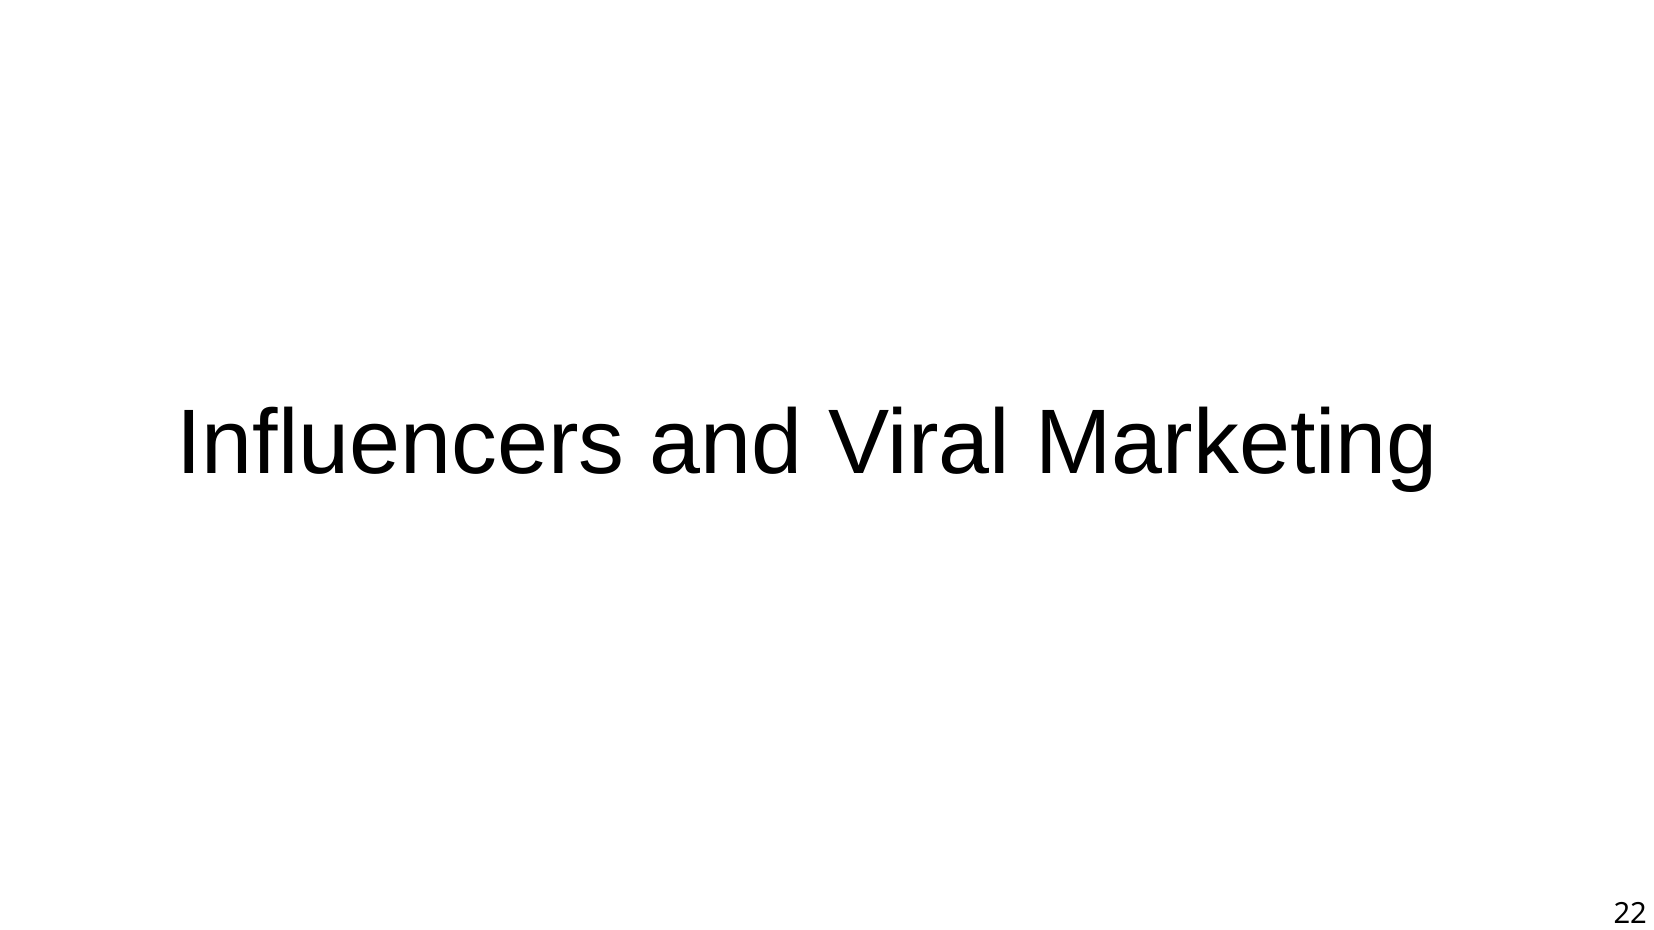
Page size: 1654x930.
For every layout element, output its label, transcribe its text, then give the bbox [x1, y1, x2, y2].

subtitle Influencers and Viral Marketing [64, 103, 1552, 781]
